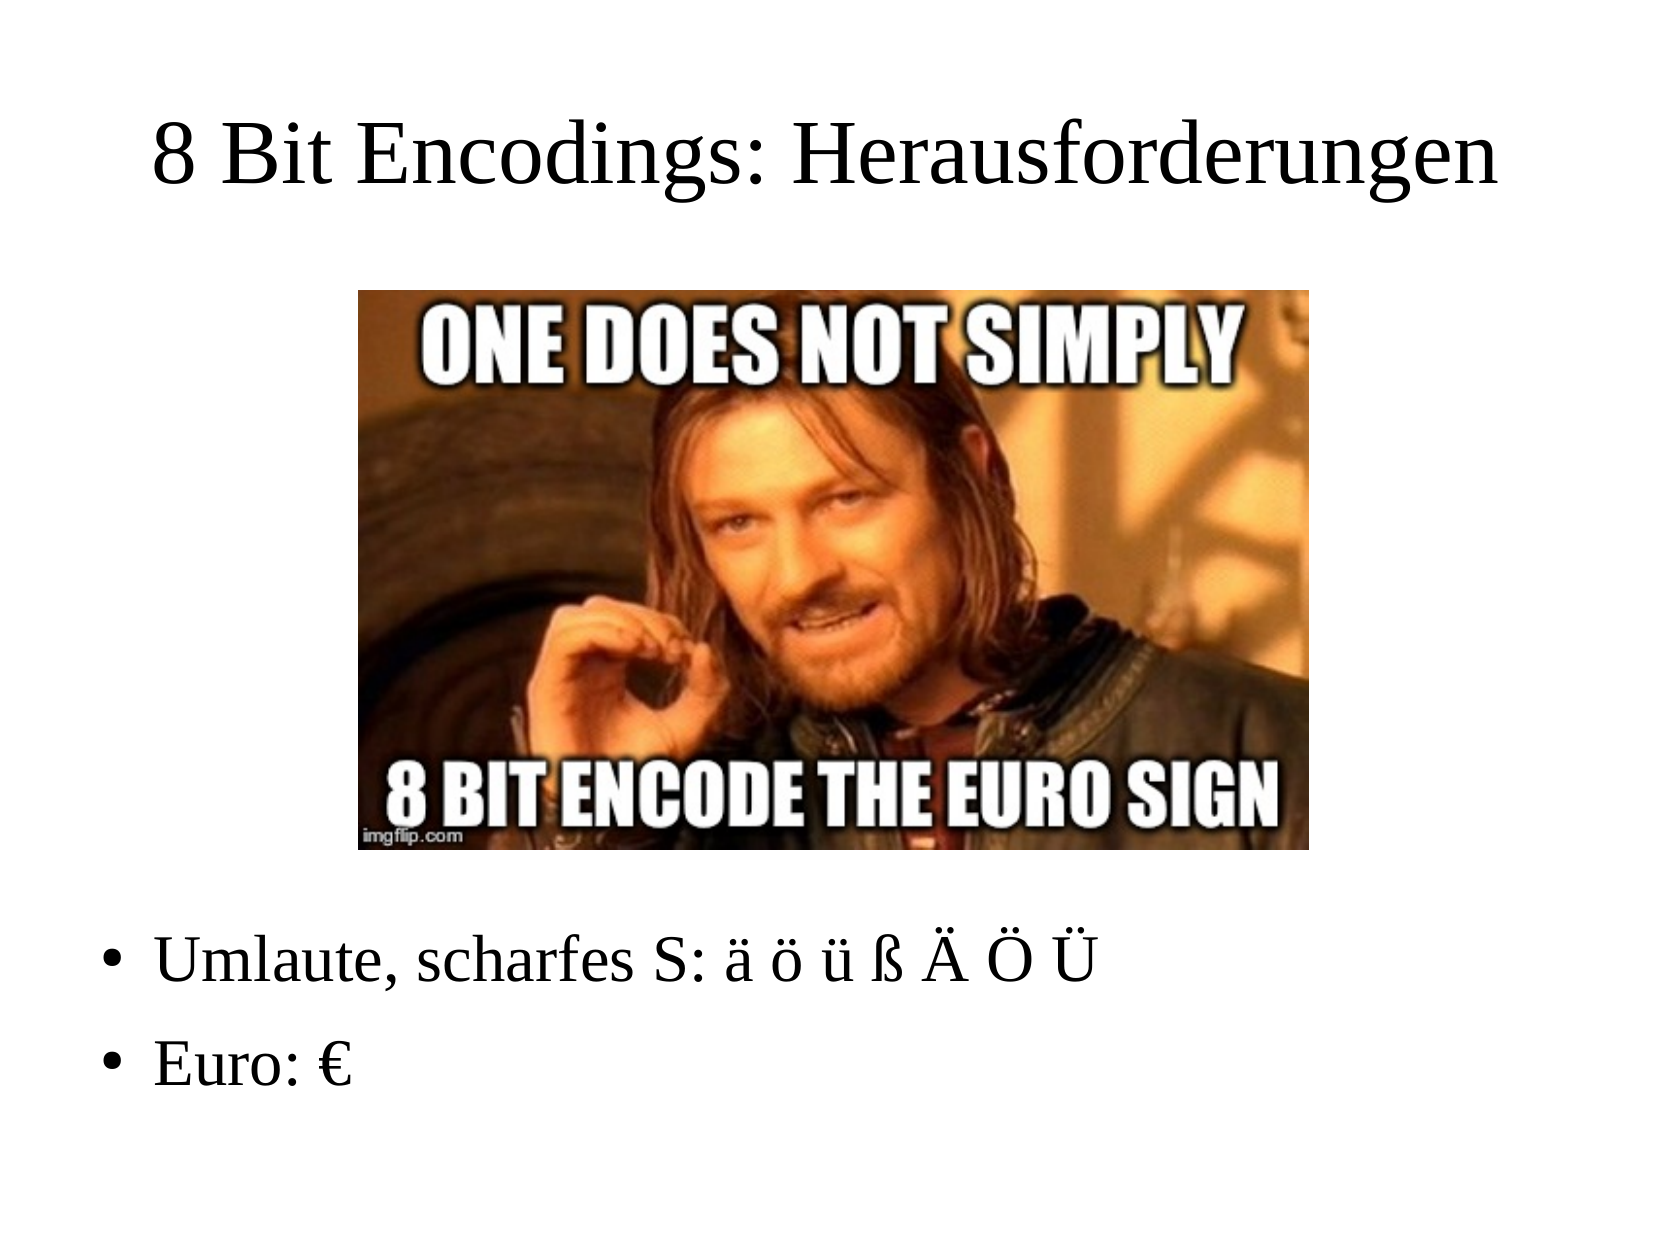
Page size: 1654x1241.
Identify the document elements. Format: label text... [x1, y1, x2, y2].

title 8 Bit Encodings: Herausforderungen [82, 49, 1571, 257]
list Umlaute, scharfes S: ä ö ü ß Ä Ö Ü Euro: € [82, 922, 1571, 1122]
picture [358, 290, 1309, 850]
